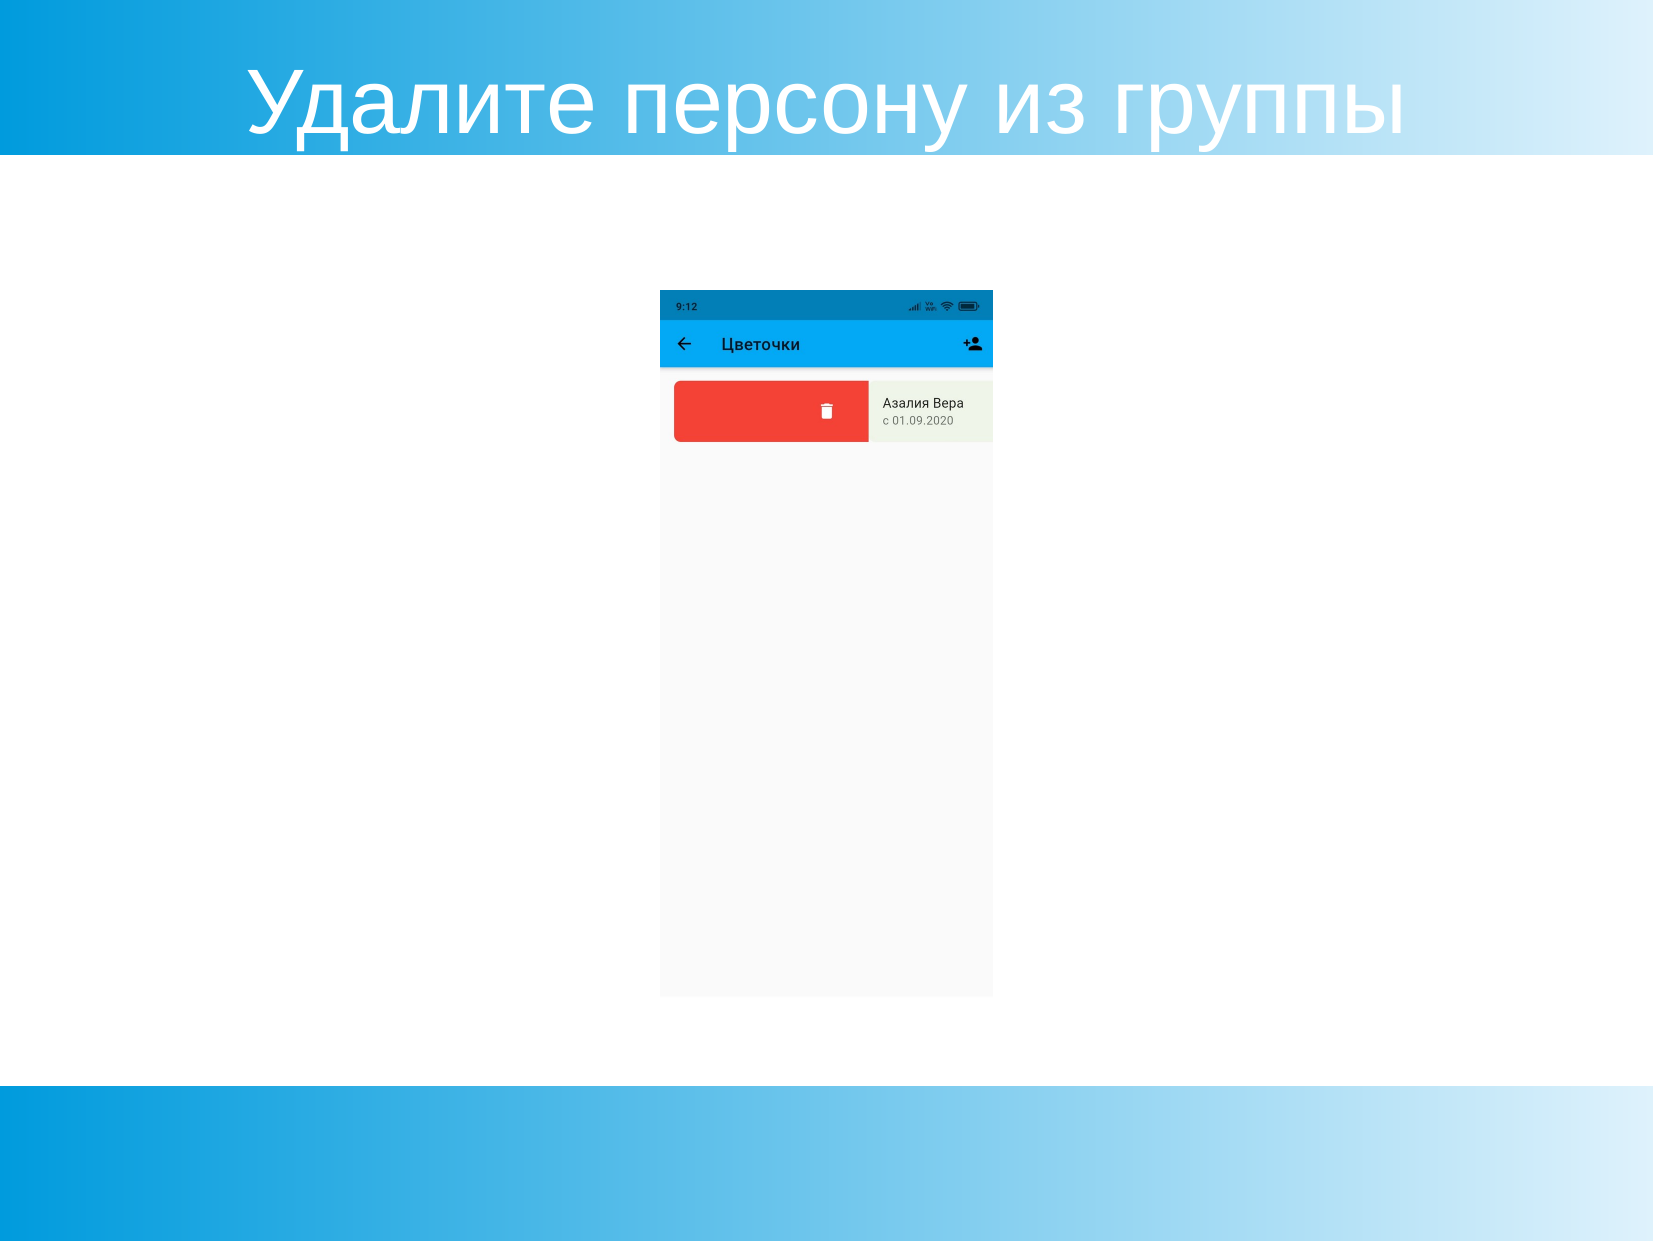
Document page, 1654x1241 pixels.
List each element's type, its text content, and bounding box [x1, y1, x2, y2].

picture [754, 341, 760, 349]
picture [679, 341, 690, 349]
title Удалите персону из группы [82, 49, 1571, 155]
picture [660, 368, 993, 1010]
picture [969, 337, 982, 350]
picture [746, 341, 752, 349]
picture [736, 342, 742, 350]
